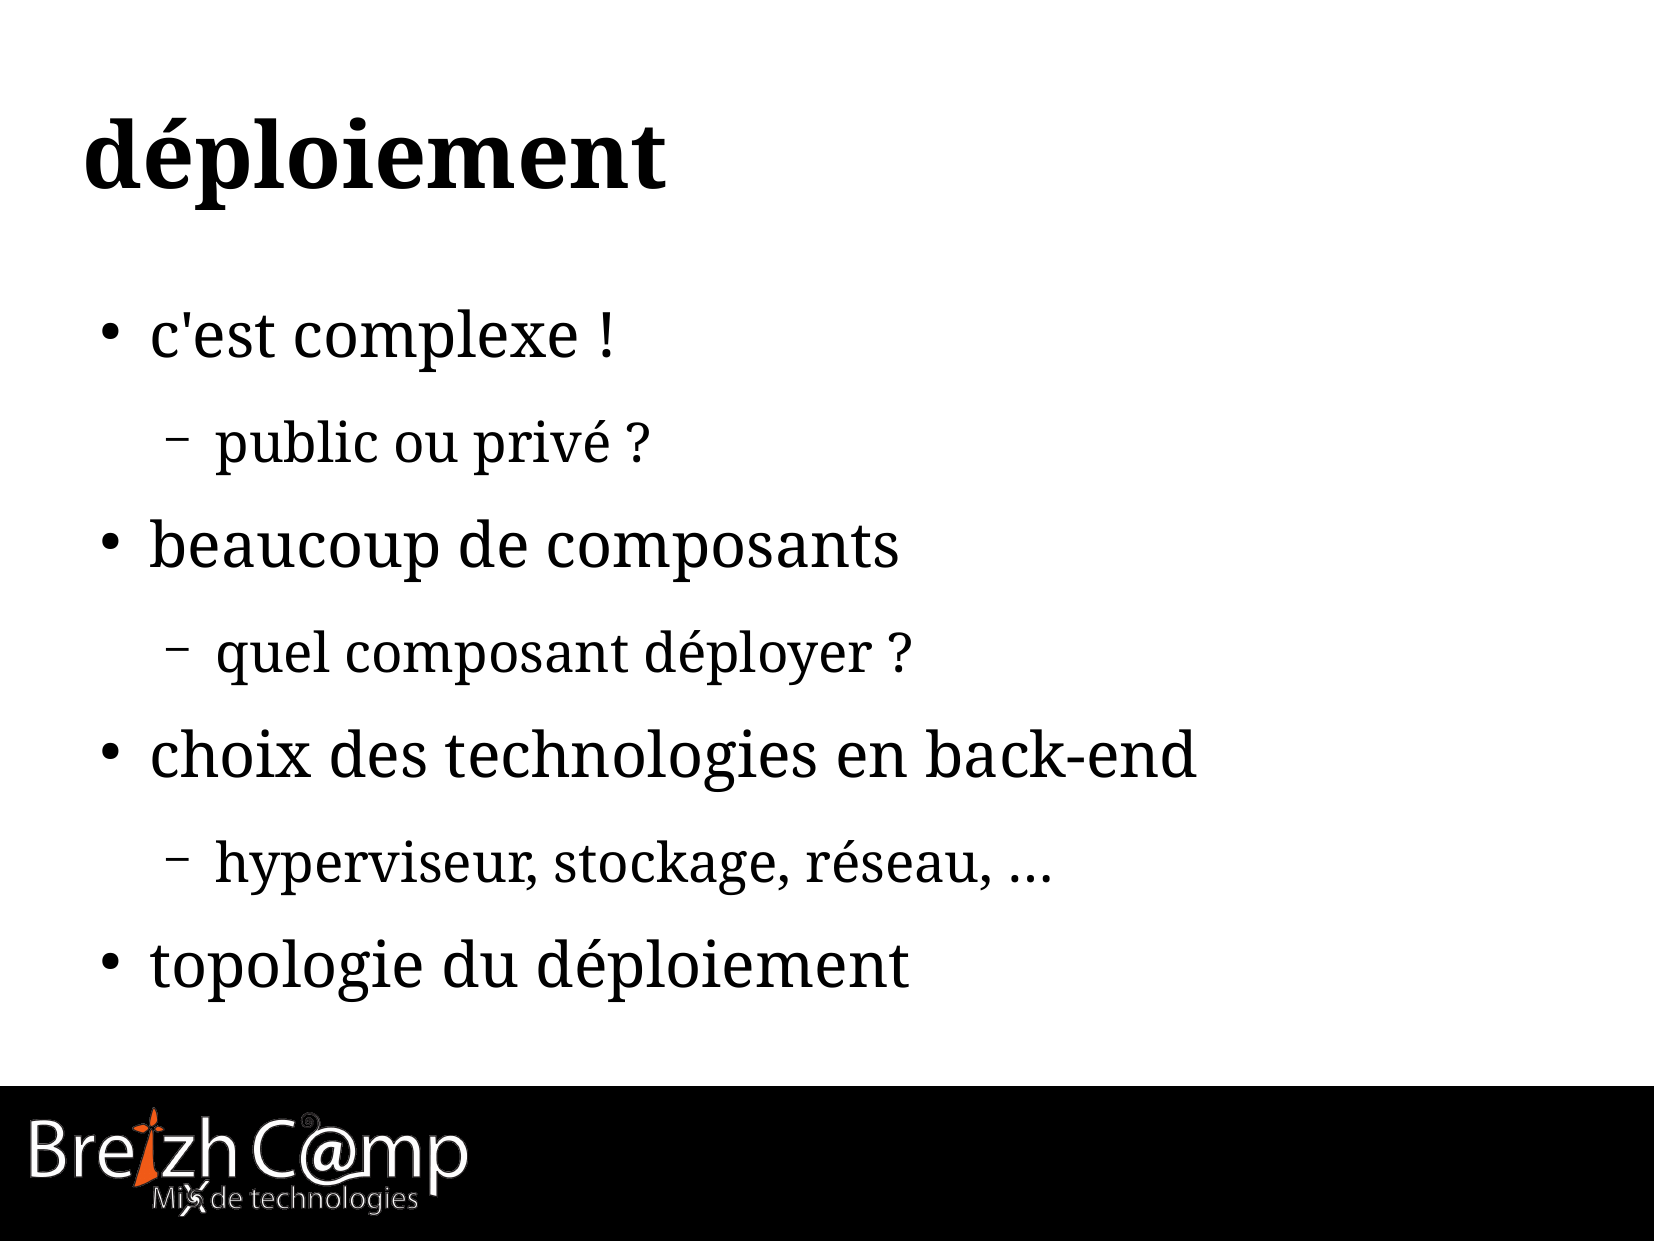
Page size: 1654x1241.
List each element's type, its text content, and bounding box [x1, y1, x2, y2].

picture [30, 1107, 468, 1217]
list c'est complexe ! public ou privé ? beaucoup de composants quel composant déployer ? choix des technologies en back-end hyperviseur, stockage, réseau, … topologie du déploiement [82, 290, 1538, 1010]
title déploiement [82, 49, 1571, 257]
